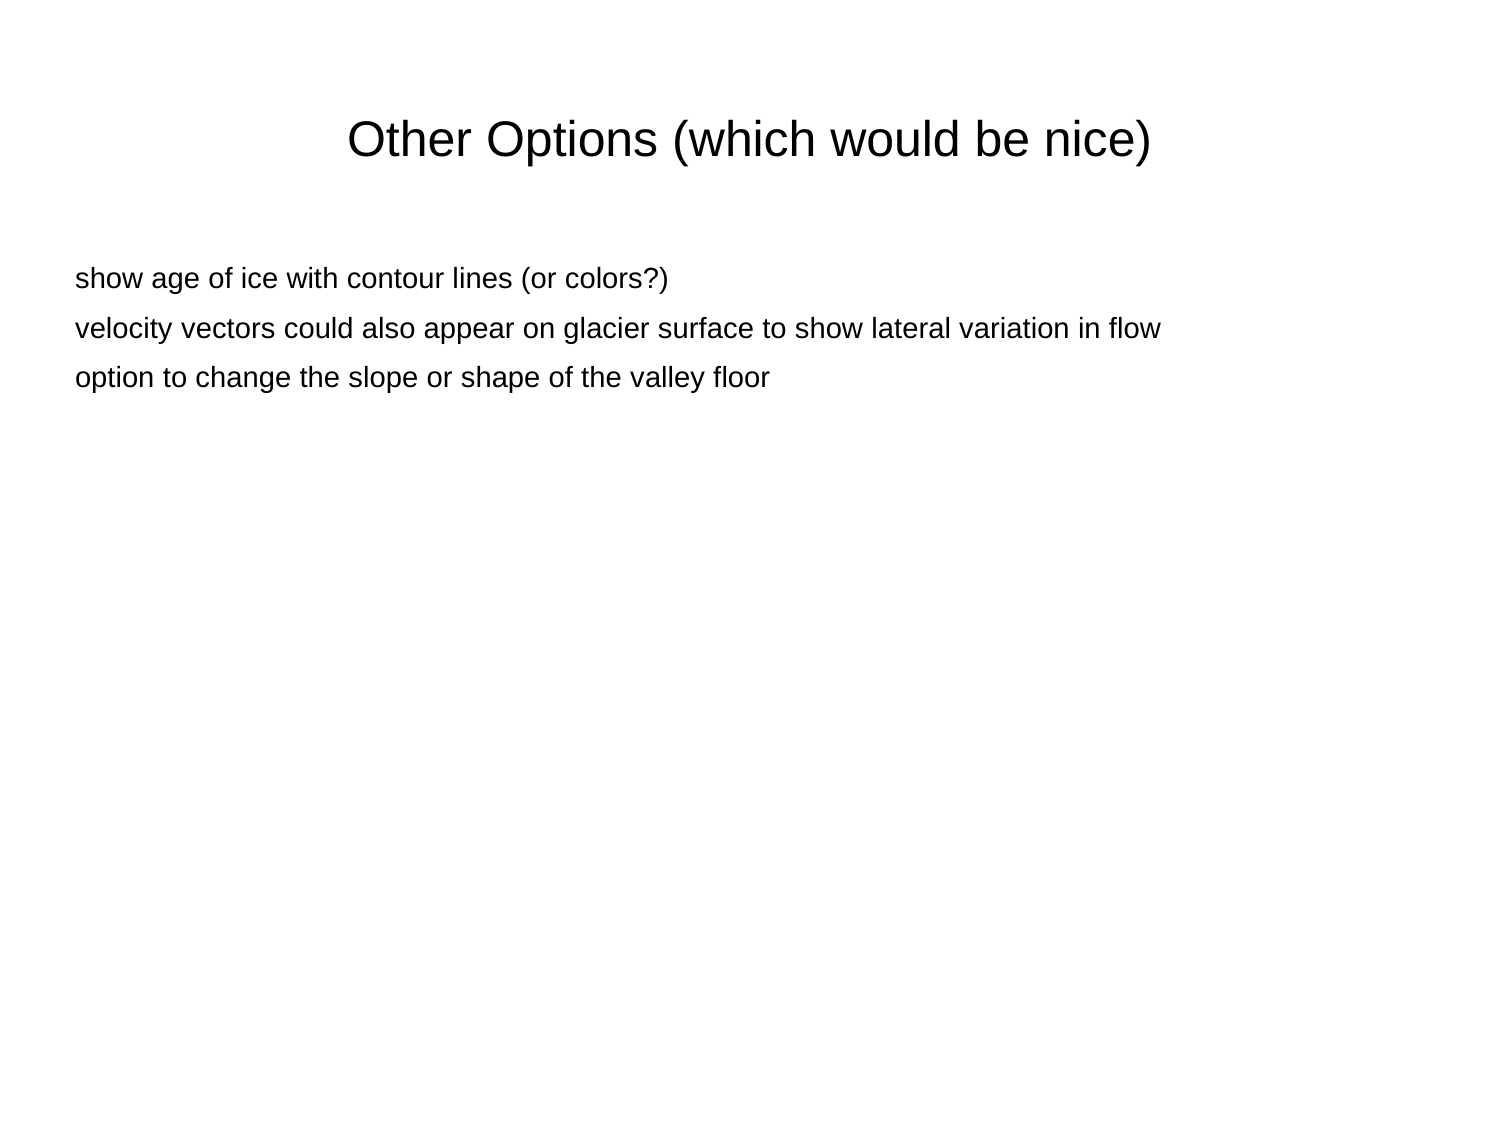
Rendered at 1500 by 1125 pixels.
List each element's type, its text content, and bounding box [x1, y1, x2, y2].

list show age of ice with contour lines (or colors?) velocity vectors could also appear on glacier surface to show lateral variation in flow option to change the slope or shape of the valley floor [75, 262, 1426, 991]
title Other Options (which would be nice) [75, 52, 1426, 226]
